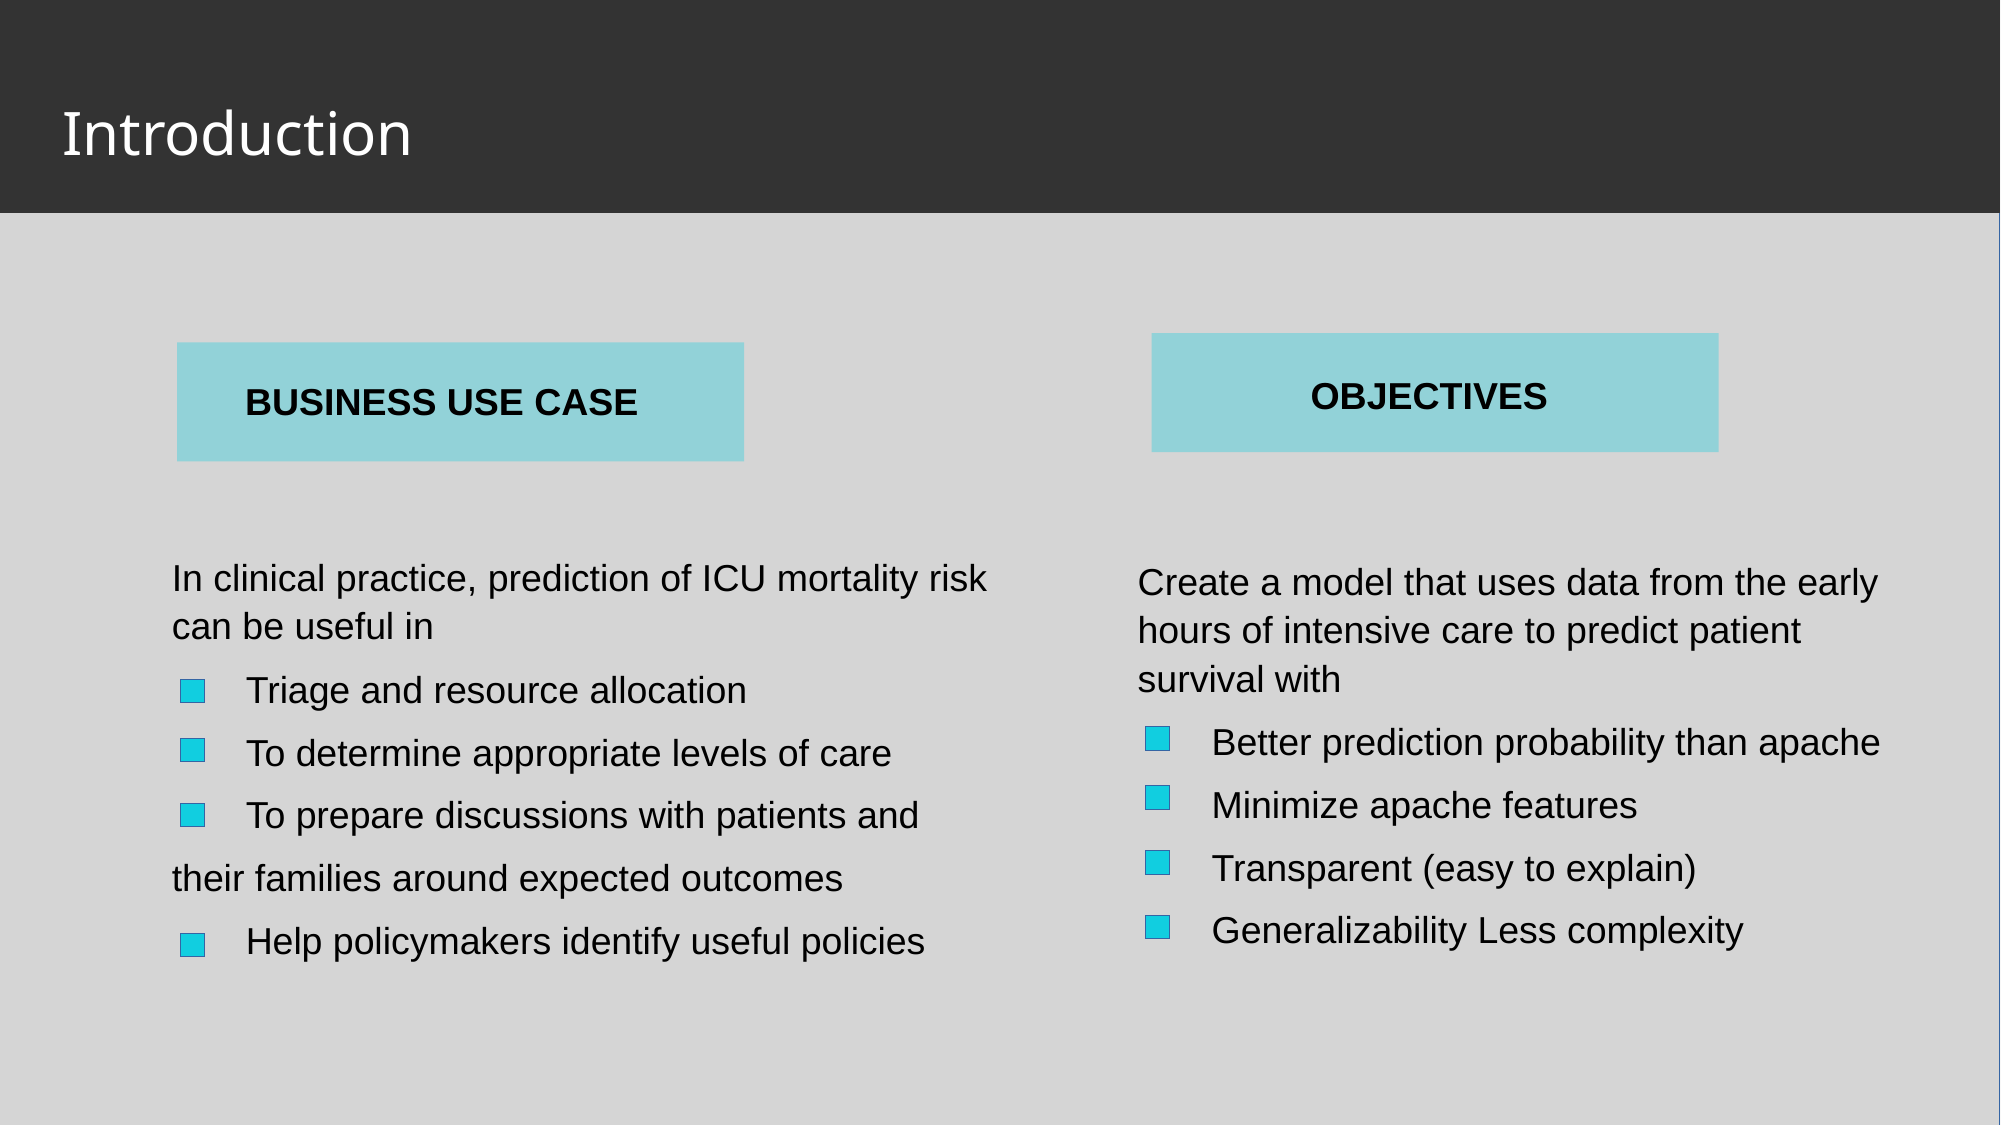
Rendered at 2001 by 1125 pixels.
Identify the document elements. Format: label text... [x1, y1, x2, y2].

text_box BUSINESS USE CASE [230, 374, 697, 474]
text_box OBJECTIVES [1295, 368, 1619, 468]
text_box In clinical practice, prediction of ICU mortality risk can be useful in Triage and resource allocation To determine appropriate levels of care To prepare discussions with patients and their families around expected outcomes Help policymakers identify useful policies [157, 544, 1016, 1042]
text_box Introduction [47, 88, 1773, 179]
text_box Create a model that uses data from the early hours of intensive care to predict patient survival with Better prediction probability than apache Minimize apache features Transparent (easy to explain) Generalizability Less complexity [1122, 548, 1938, 1008]
text_box [0, 0, 2000, 1125]
